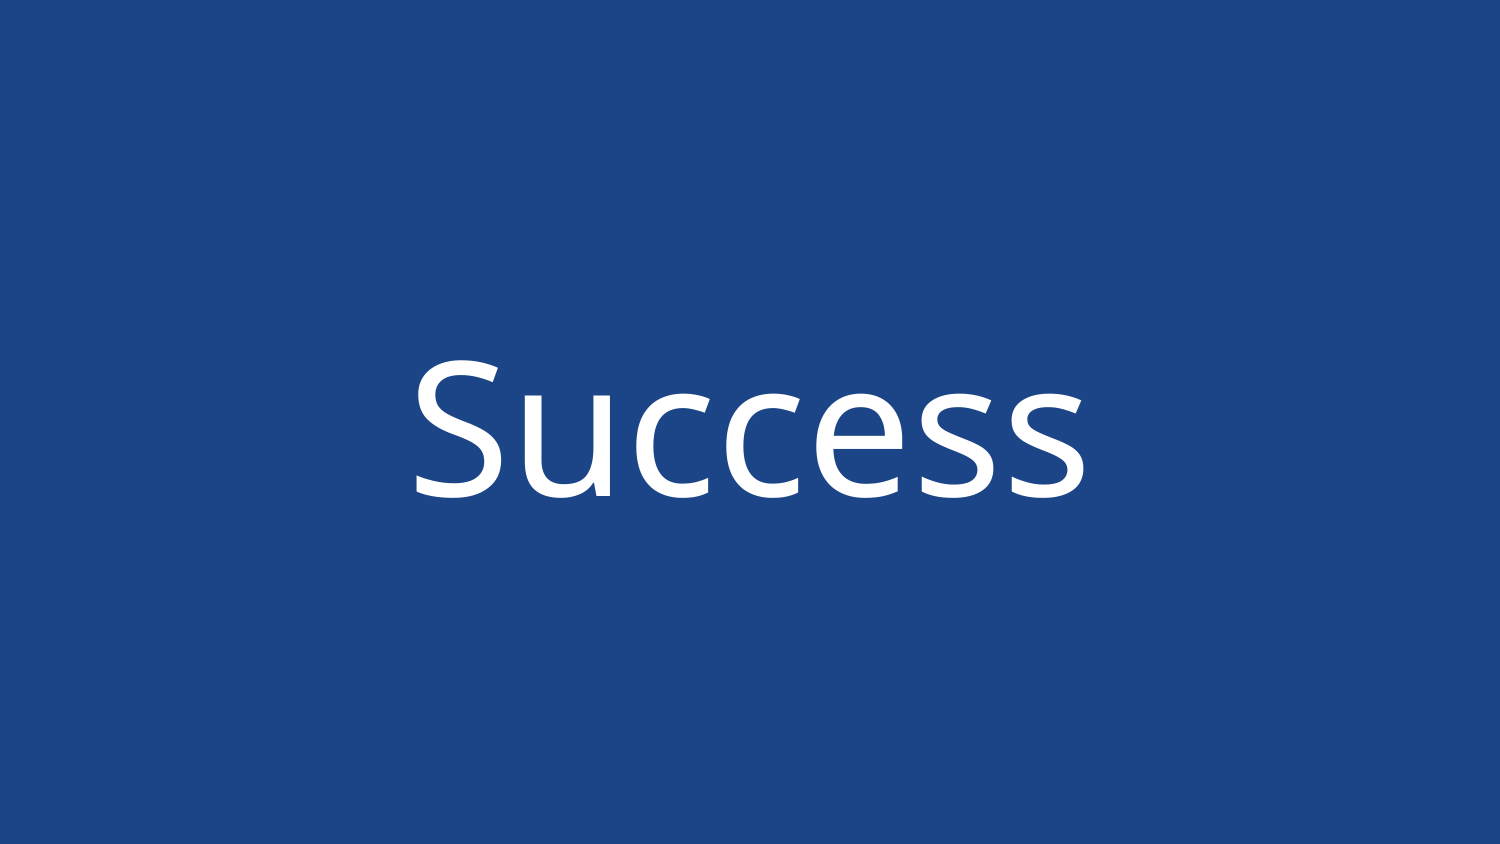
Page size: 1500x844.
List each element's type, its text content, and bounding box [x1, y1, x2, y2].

title Success [51, 352, 1449, 491]
